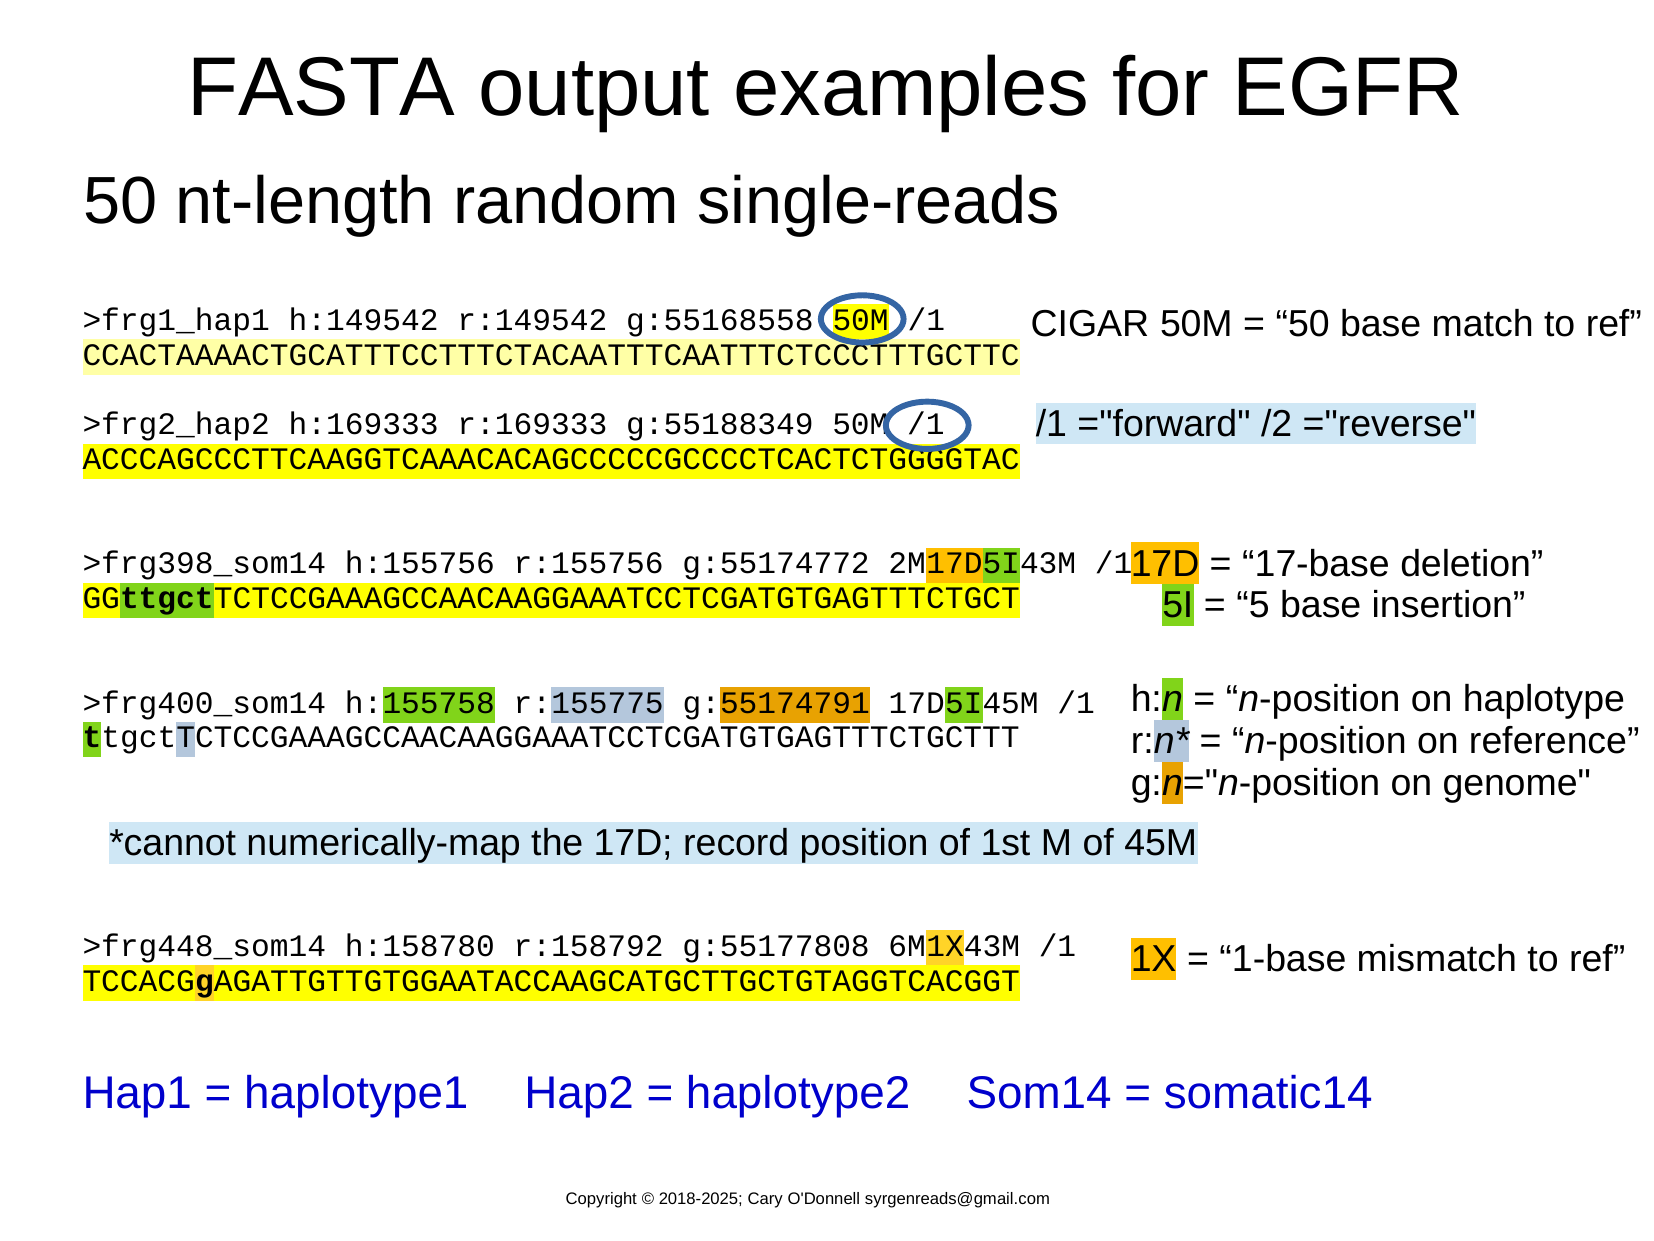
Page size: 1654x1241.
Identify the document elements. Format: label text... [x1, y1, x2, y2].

list 50 nt-length random single-reads >frg1_hap1 h:149542 r:149542 g:55168558 50M /1 CCACTAAAACTGCATTTCCTTTCTACAATTTCAATTTCTCCCTTTGCTTC >frg2_hap2 h:169333 r:169333 g:55188349 50M /1 ACCCAGCCCTTCAAGGTCAAACACAGCCCCCGCCCCTCACTCTGGGGTAC >frg398_som14 h:155756 r:155756 g:55174772 2M17D5I43M /1 GGttgctTCTCCGAAAGCCAACAAGGAAATCCTCGATGTGAGTTTCTGCT >frg400_som14 h:155758 r:155775 g:55174791 17D5I45M /1 ttgctTCTCCGAAAGCCAACAAGGAAATCCTCGATGTGAGTTTCTGCTTT >frg448_som14 h:158780 r:158792 g:55177808 6M1X43M /1 TCCACGgAGATTGTTGTGGAATACCAAGCATGCTTGCTGTAGGTCACGGT Hap1 = haplotype1 Hap2 = haplotype2 Som14 = somatic14 [82, 159, 1570, 1064]
text_box h:n = “n-position on haplotype r:n* = “n-position on reference” g:n="n-position on genome" [1116, 626, 1613, 821]
title FASTA output examples for EGFR [82, 0, 1570, 159]
text_box *cannot numerically-map the 17D; record position of 1st M of 45M [94, 814, 402, 875]
text_box CIGAR 50M = “50 base match to ref” [1015, 295, 1323, 355]
text_box 17D = “17-base deletion” 5I = “5 base insertion” [1116, 490, 1613, 626]
text_box /1 ="forward" /2 ="reverse" [1021, 395, 1329, 455]
text_box 1X = “1-base mismatch to ref” [1116, 885, 1613, 1081]
